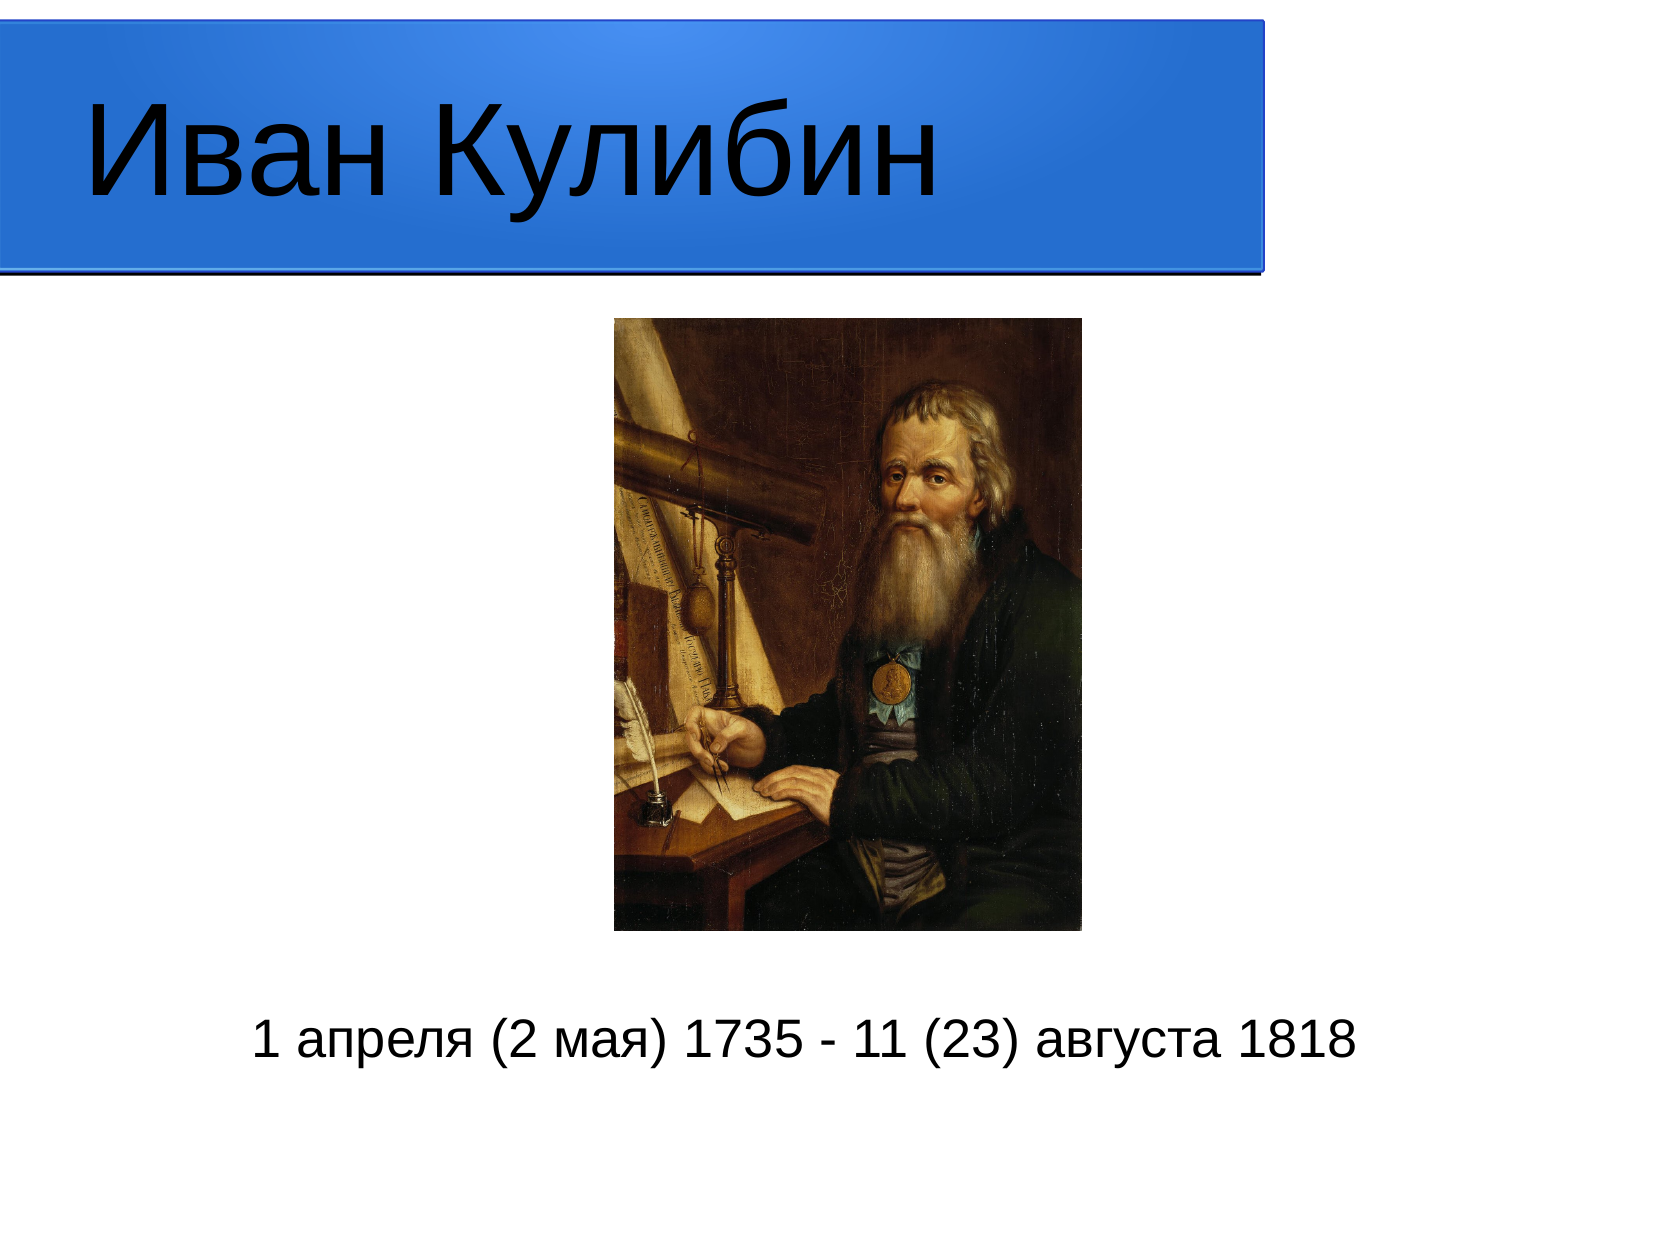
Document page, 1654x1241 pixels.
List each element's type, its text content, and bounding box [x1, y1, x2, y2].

picture [614, 318, 1082, 931]
text_box 1 апреля (2 мая) 1735 - 11 (23) августа 1818 [236, 968, 1406, 1110]
title Иван Кулибин [82, 47, 1235, 252]
